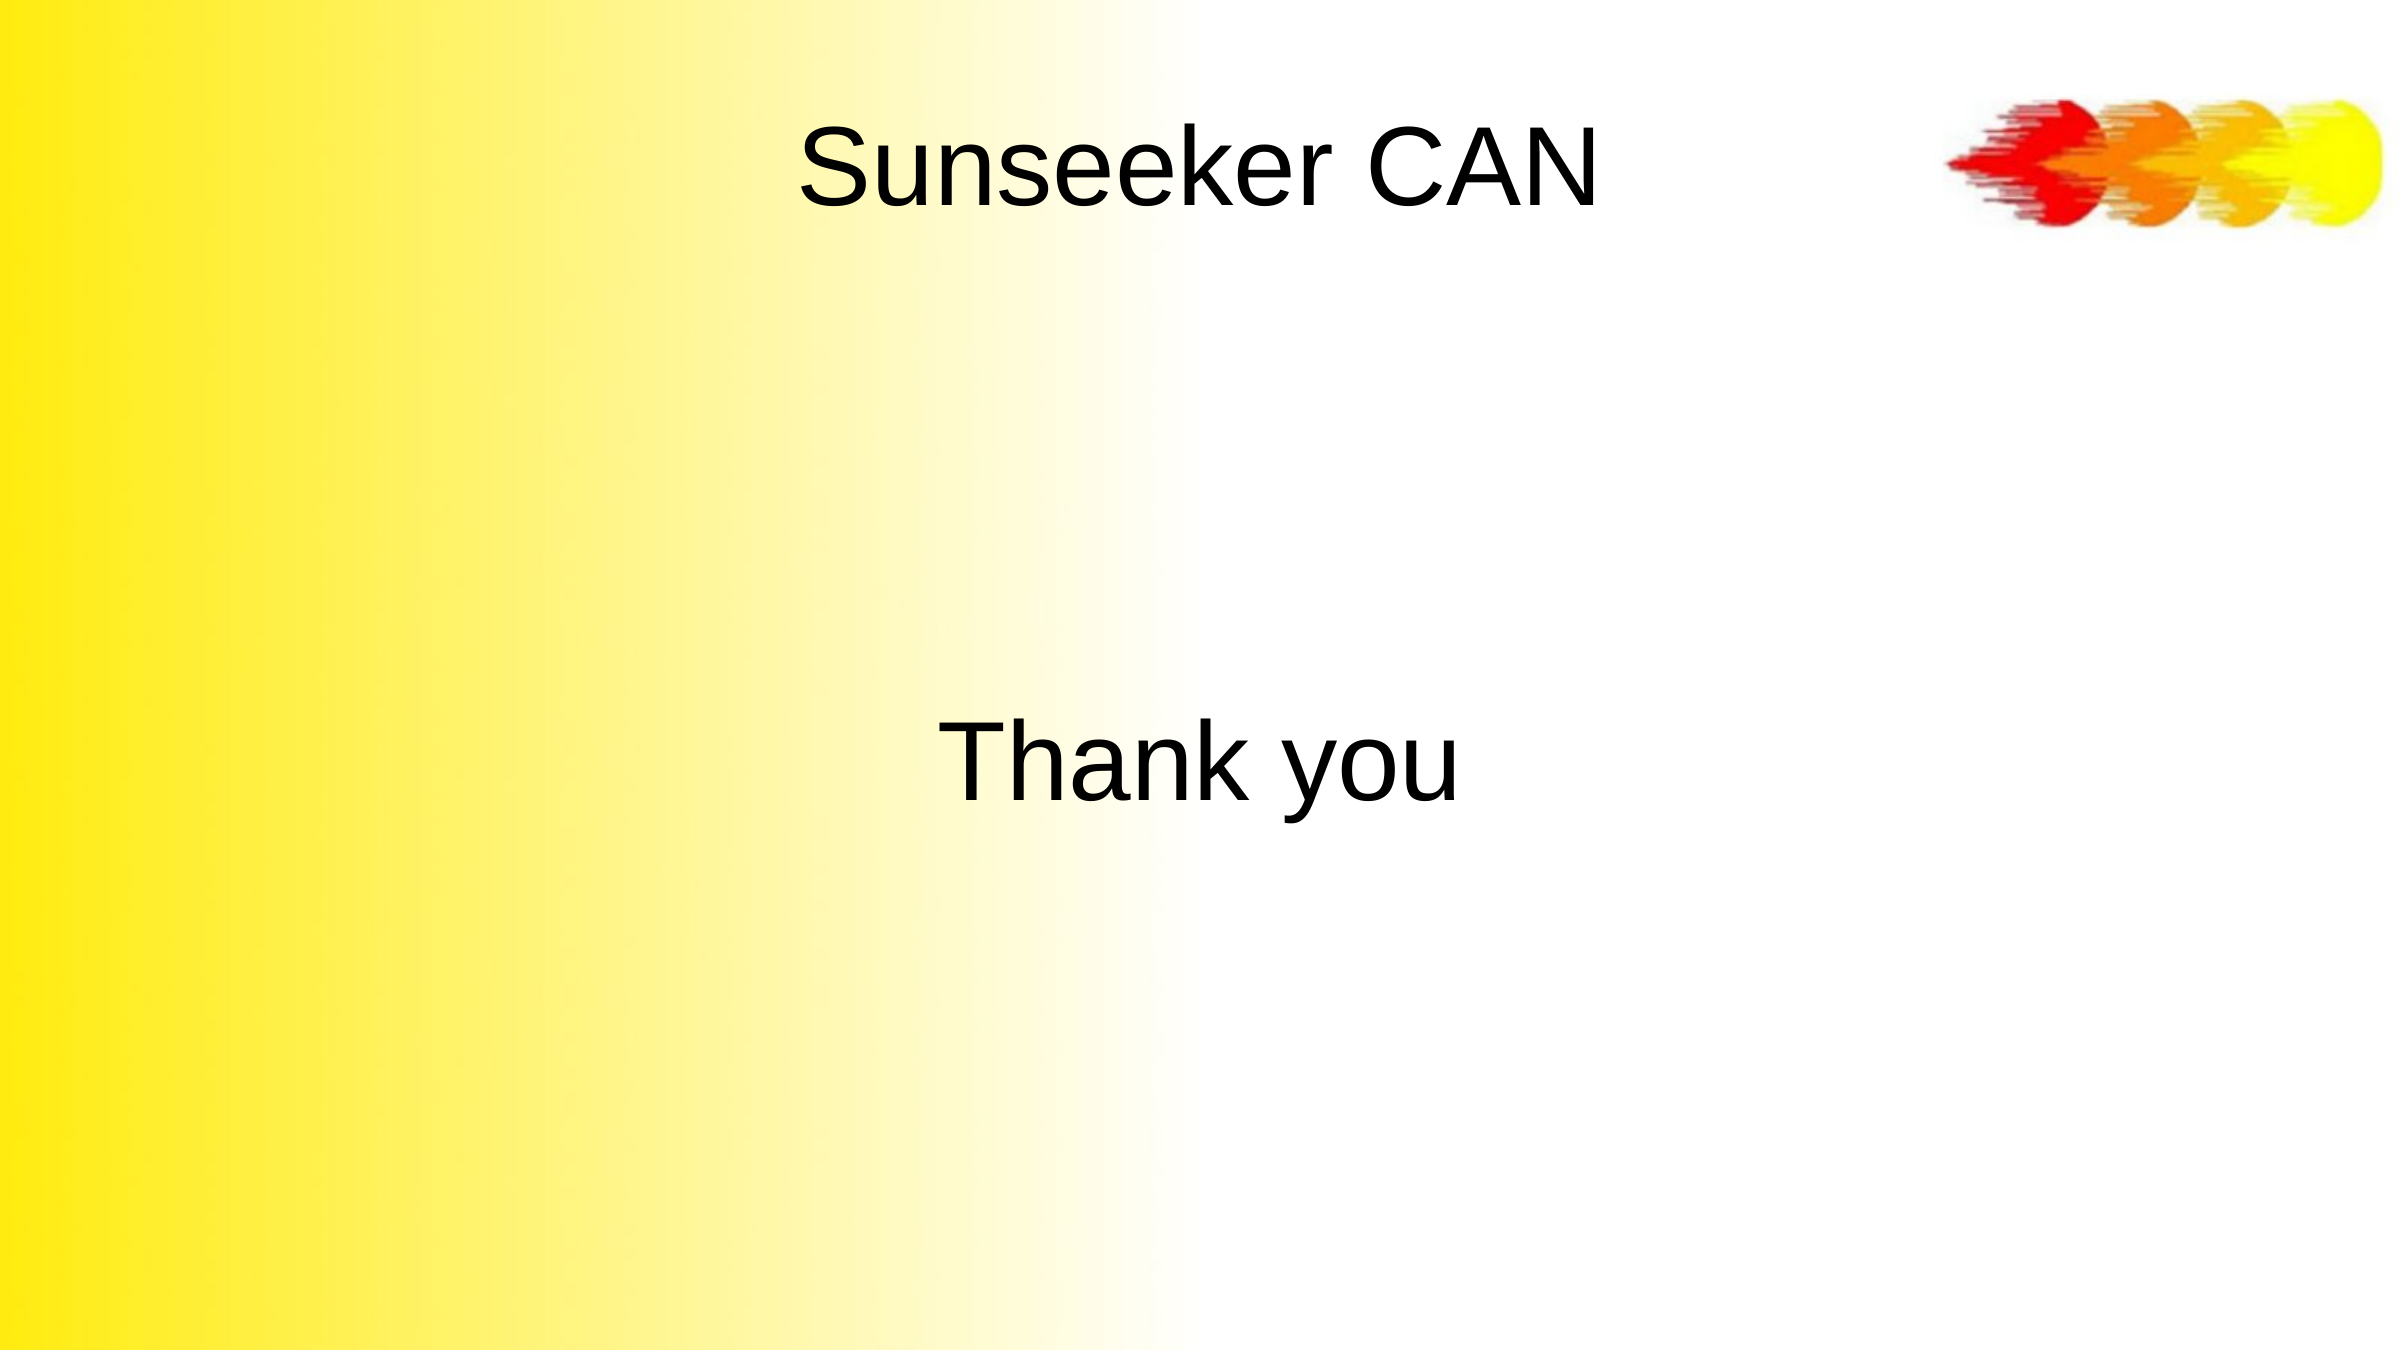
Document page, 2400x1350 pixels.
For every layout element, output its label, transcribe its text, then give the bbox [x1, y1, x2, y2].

picture [0, 0, 2400, 1350]
title Sunseeker CAN [120, 53, 2280, 280]
subtitle Thank you [120, 315, 2280, 1207]
